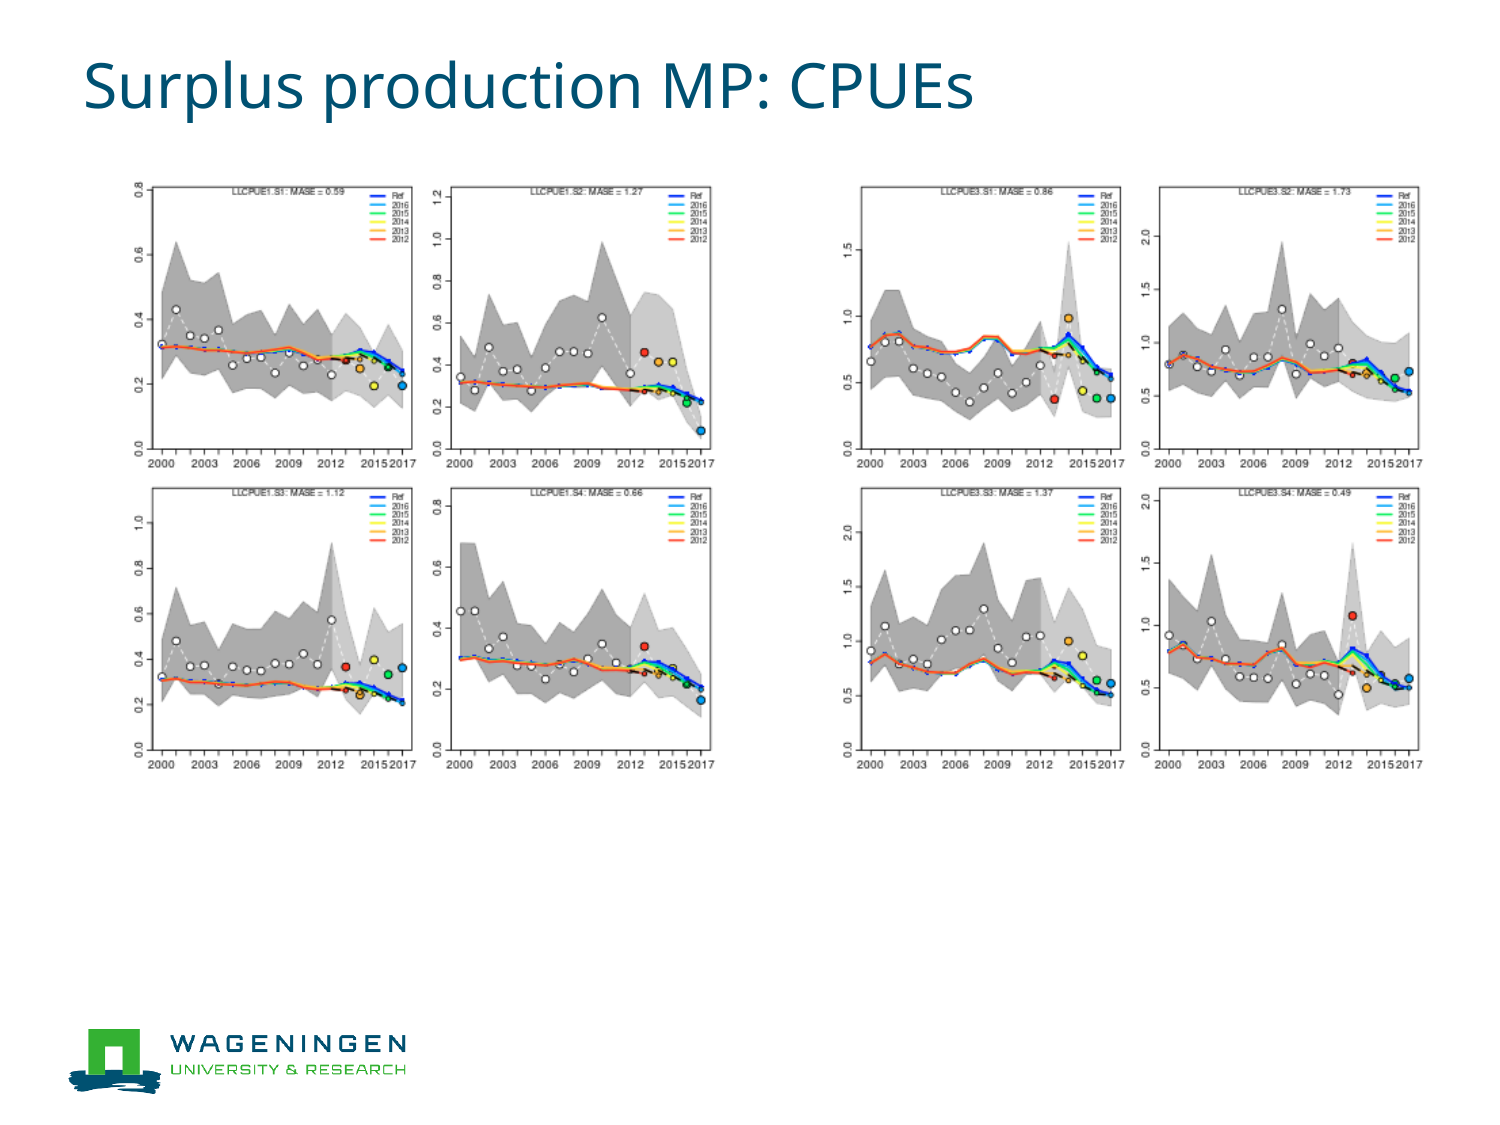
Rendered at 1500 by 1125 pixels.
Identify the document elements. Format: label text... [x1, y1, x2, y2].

title Surplus production MP: CPUEs [80, 37, 1466, 176]
picture [0, 0, 1500, 1125]
